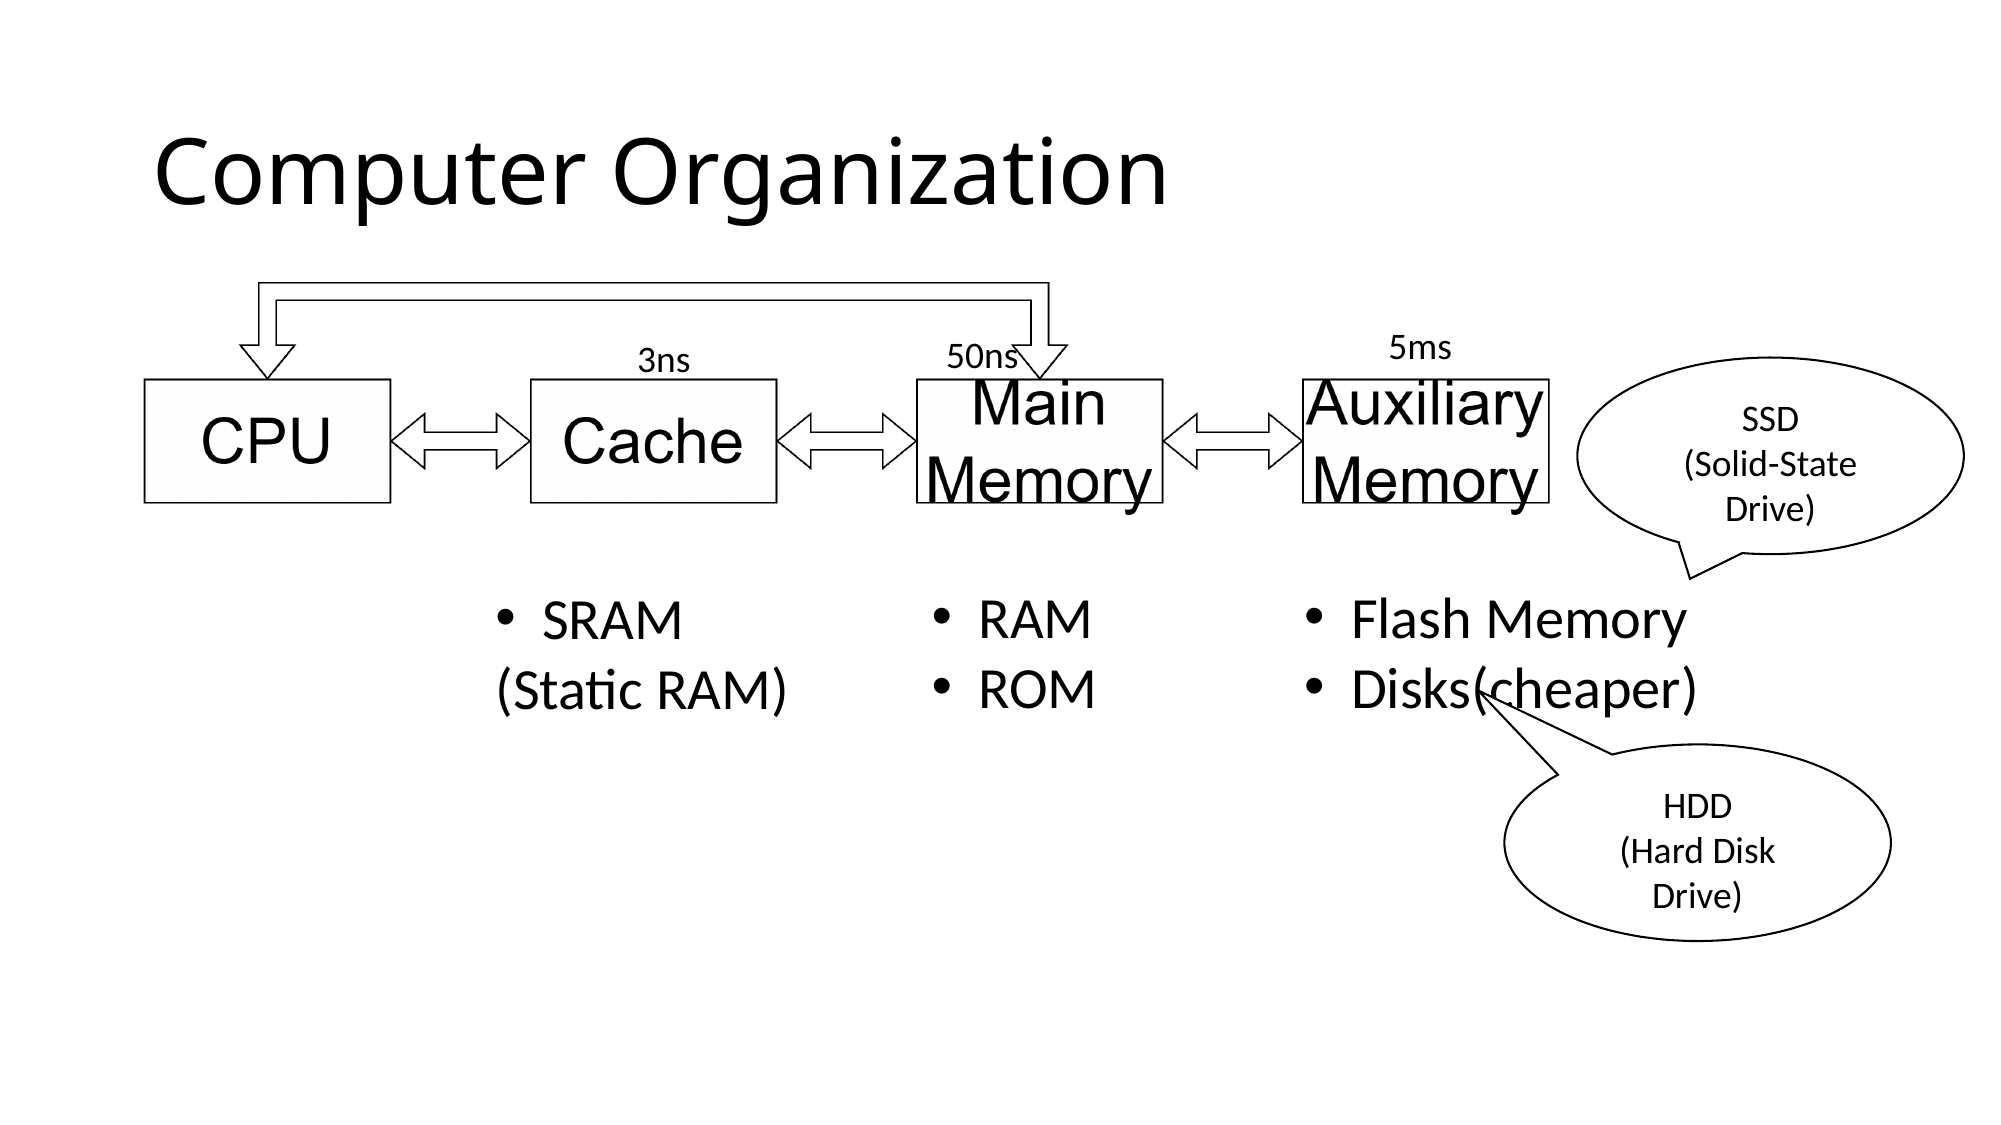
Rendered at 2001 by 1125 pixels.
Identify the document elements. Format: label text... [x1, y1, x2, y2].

text_box RAM ROM [916, 572, 1157, 730]
text_box SSD (Solid-State Drive) [1577, 357, 1964, 579]
text_box SRAM (Static RAM) [480, 573, 810, 731]
text_box 50ns [931, 323, 1143, 385]
title Computer Organization [137, 66, 1863, 285]
text_box HDD (Hard Disk Drive) [1477, 690, 1891, 942]
text_box 3ns [622, 327, 834, 388]
text_box Flash Memory Disks(cheaper) [1289, 572, 1720, 730]
picture [126, 264, 1567, 535]
text_box 5ms [1373, 314, 1585, 376]
